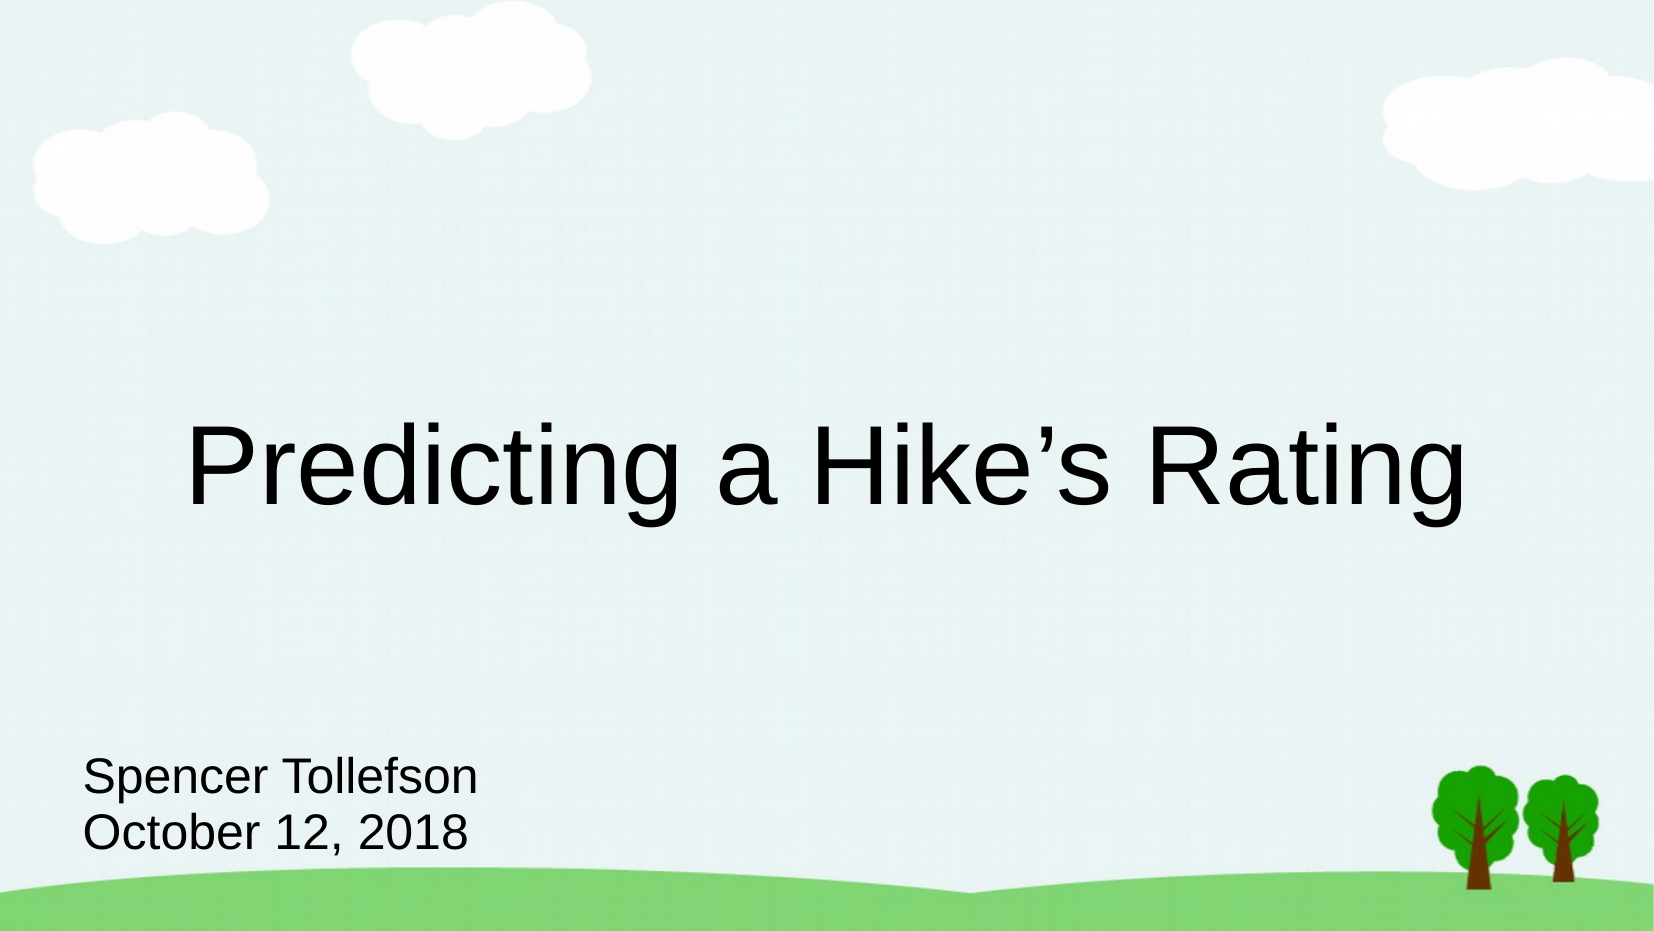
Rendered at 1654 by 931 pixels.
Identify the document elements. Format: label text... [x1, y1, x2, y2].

picture [0, 0, 1654, 931]
subtitle Spencer Tollefson October 12, 2018 [82, 733, 1571, 876]
text_box Predicting a Hike’s Rating [82, 300, 1571, 631]
